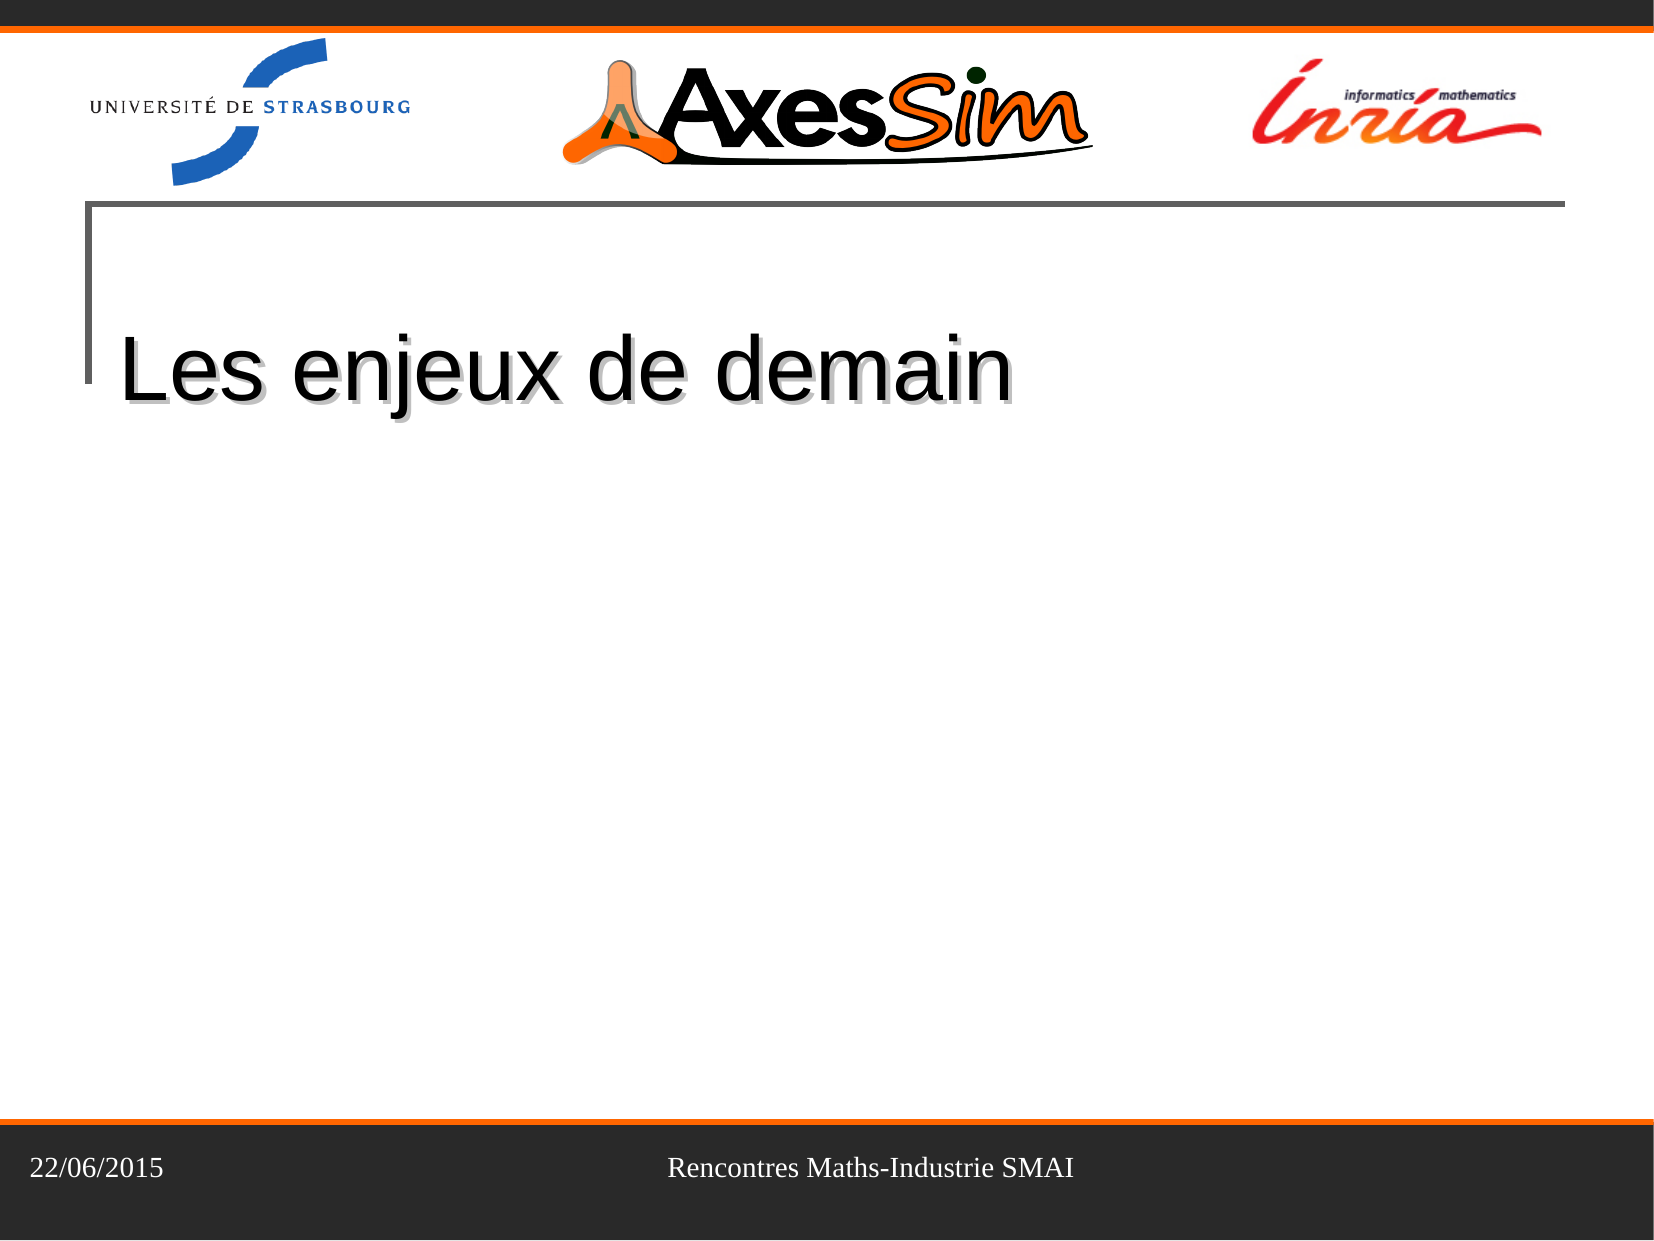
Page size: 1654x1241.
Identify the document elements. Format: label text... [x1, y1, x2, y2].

title Les enjeux de demain [118, 235, 1565, 502]
picture [90, 38, 410, 186]
picture [1237, 43, 1559, 182]
picture [561, 60, 1093, 165]
